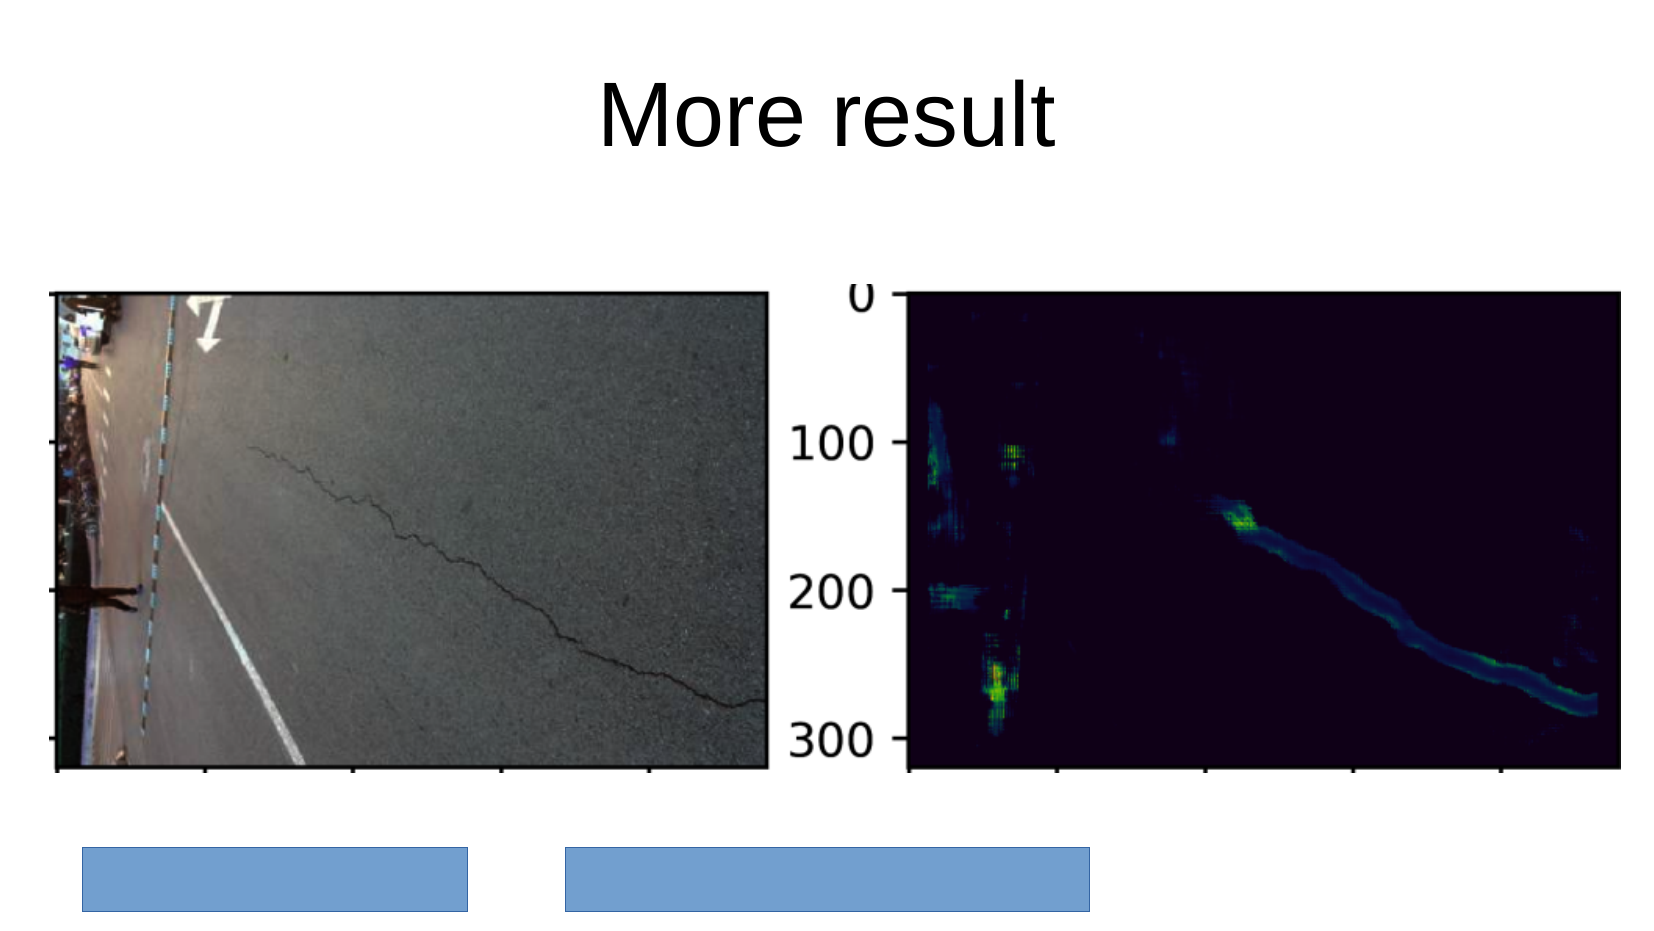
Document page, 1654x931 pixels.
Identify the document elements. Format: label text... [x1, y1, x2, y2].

title More result [82, 37, 1571, 193]
picture [49, 284, 1621, 773]
